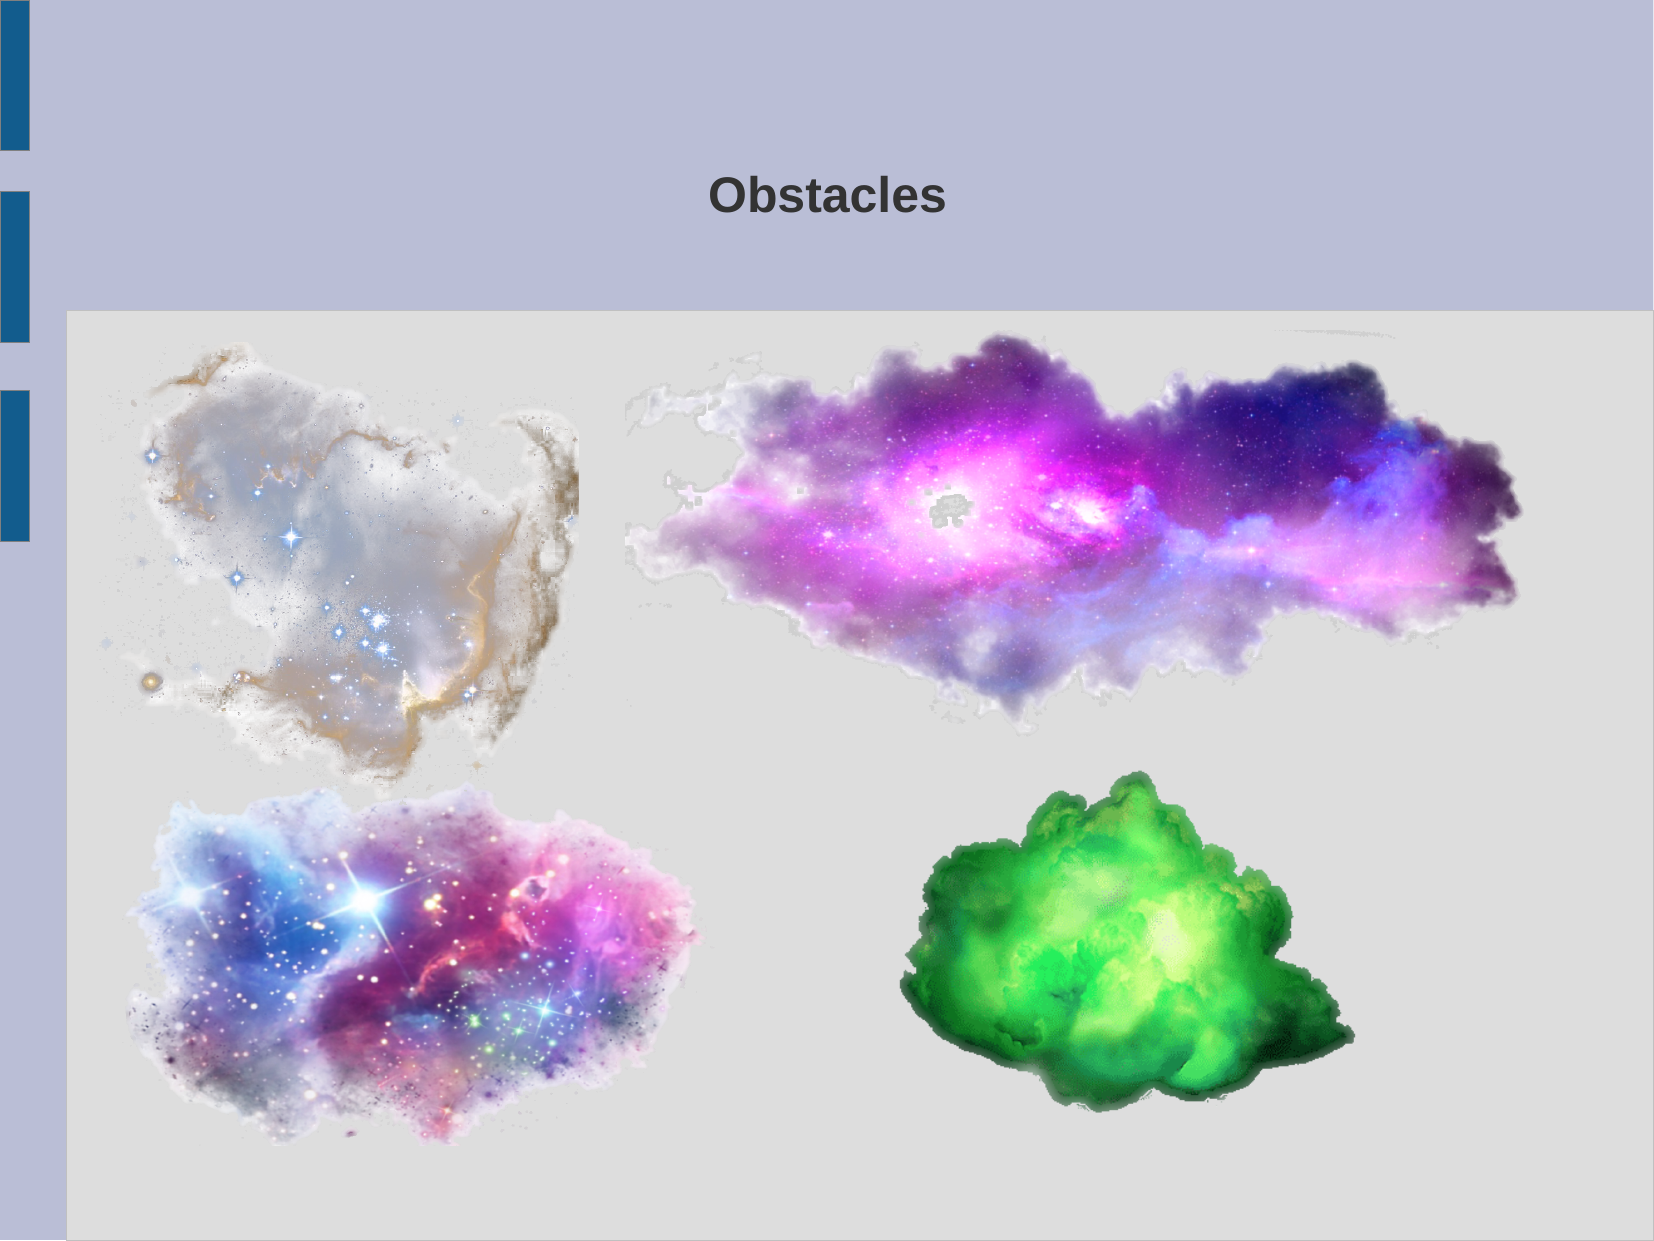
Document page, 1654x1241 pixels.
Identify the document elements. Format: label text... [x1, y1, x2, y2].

picture [625, 330, 1524, 739]
picture [92, 342, 721, 1146]
picture [895, 767, 1359, 1119]
title Obstacles [121, 91, 1534, 299]
